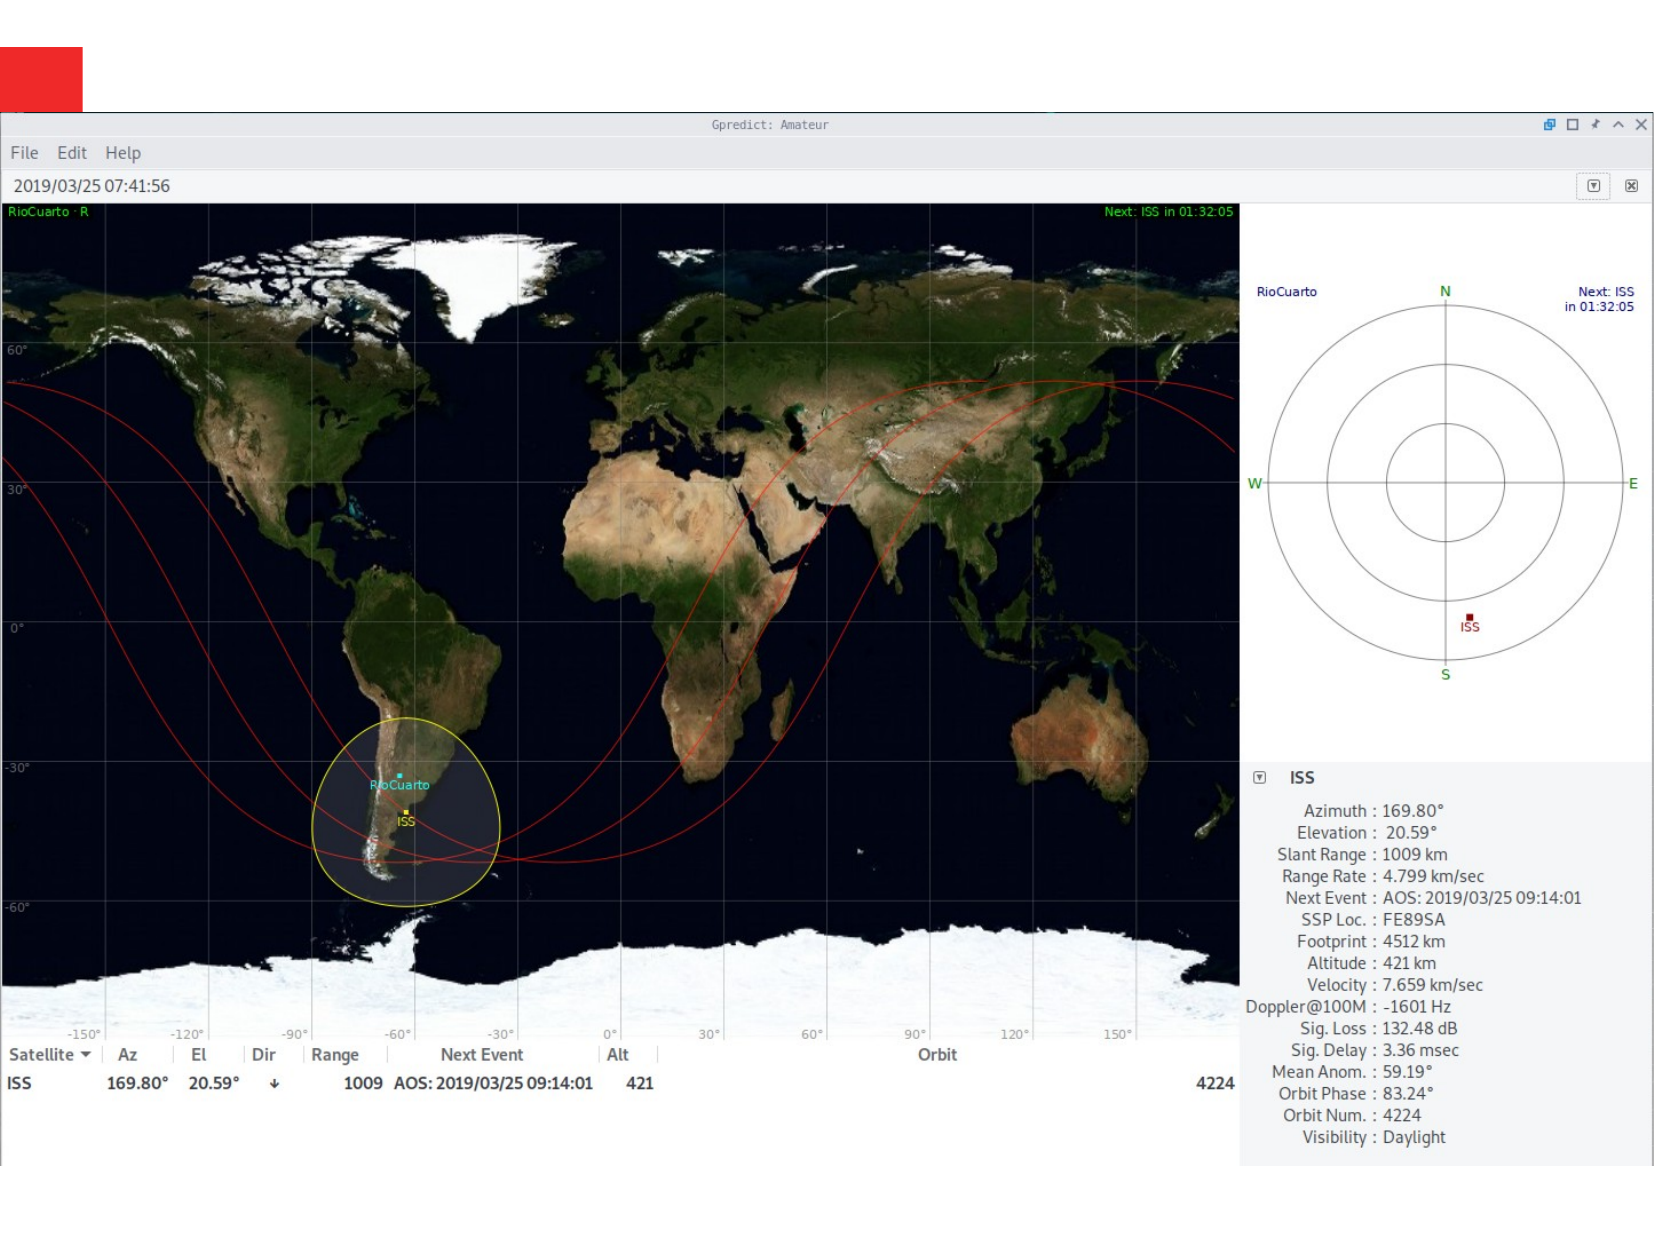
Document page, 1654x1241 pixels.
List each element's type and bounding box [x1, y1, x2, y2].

picture [0, 112, 1654, 1167]
